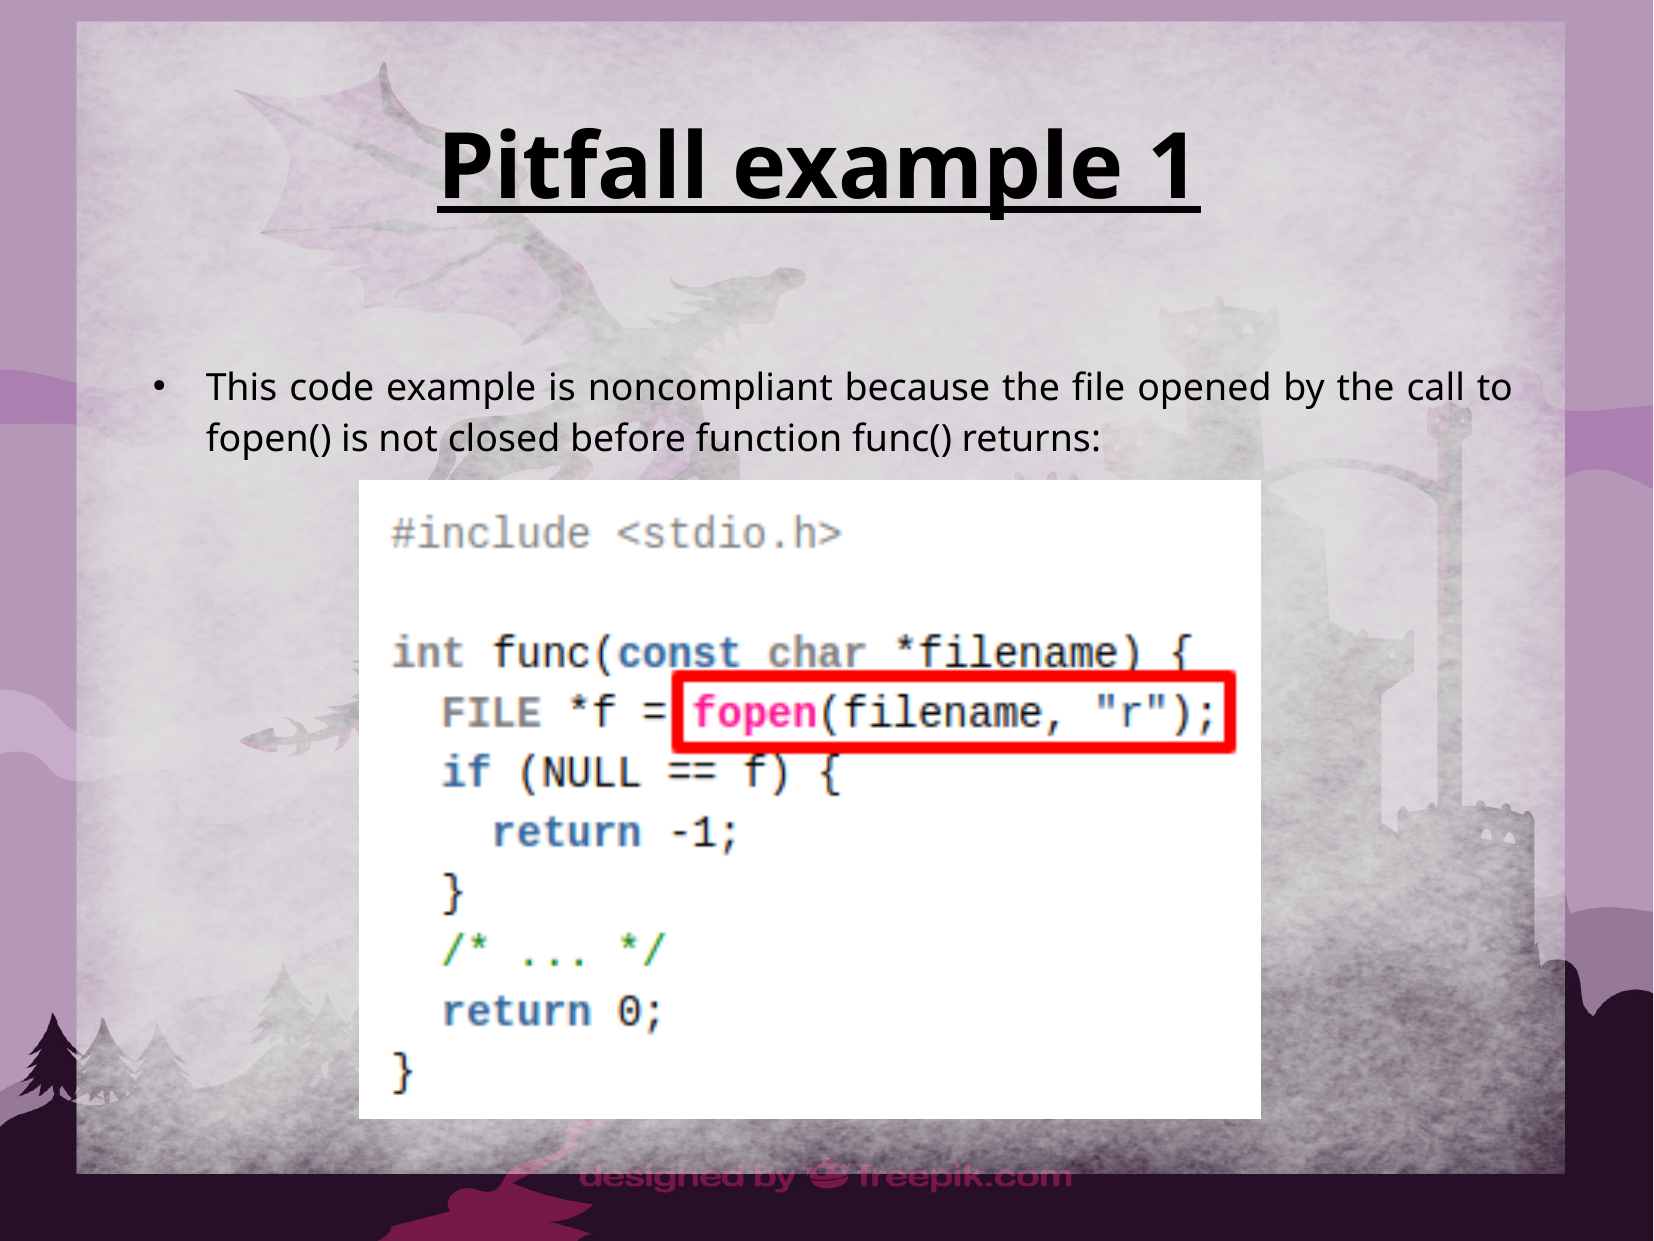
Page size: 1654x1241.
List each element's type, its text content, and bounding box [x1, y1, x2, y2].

picture [0, 0, 1654, 1241]
list This code example is noncompliant because the file opened by the call to fopen() is not closed before function func() returns: [135, 360, 1515, 1081]
title Pitfall example 1 [75, 60, 1563, 268]
